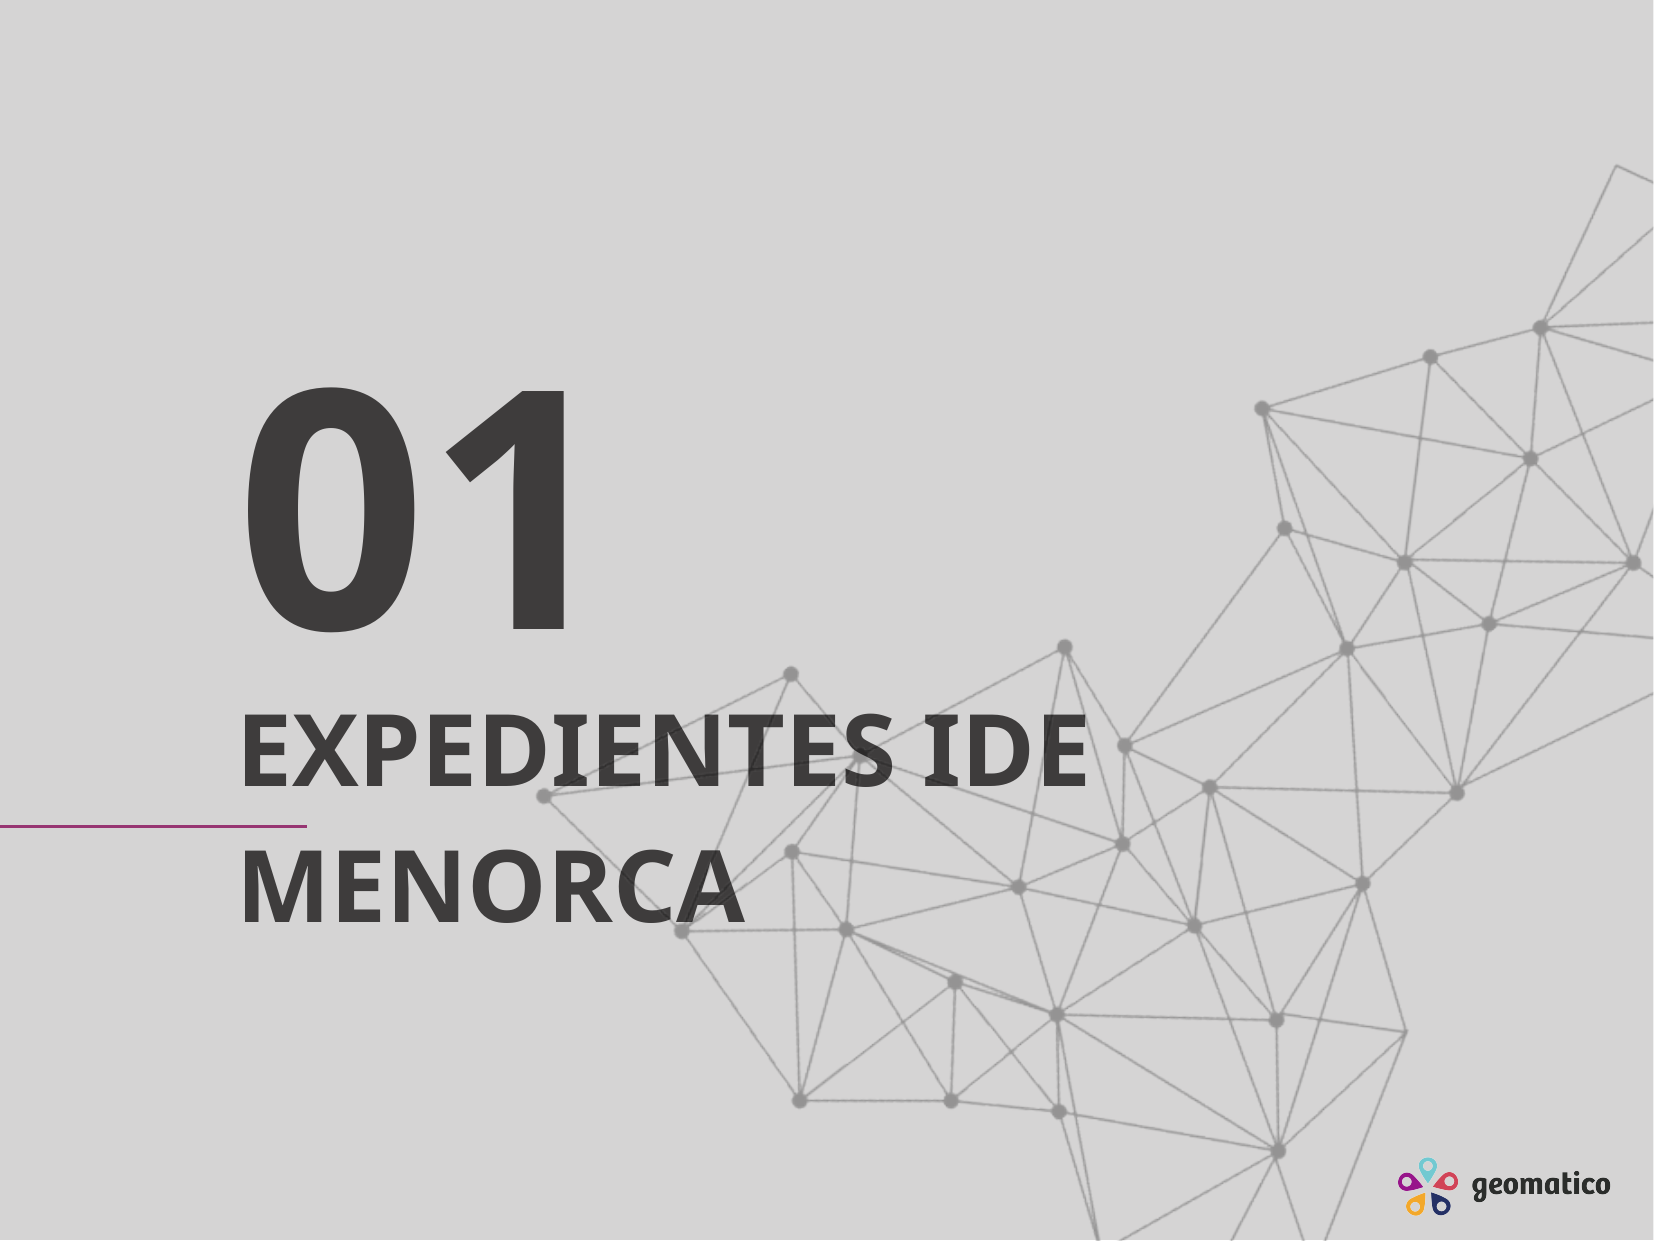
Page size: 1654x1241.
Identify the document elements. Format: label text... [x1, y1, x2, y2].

picture [531, 0, 1654, 1241]
text_box 01 [236, 354, 798, 728]
text_box EXPEDIENTES IDE menorca [236, 728, 615, 798]
